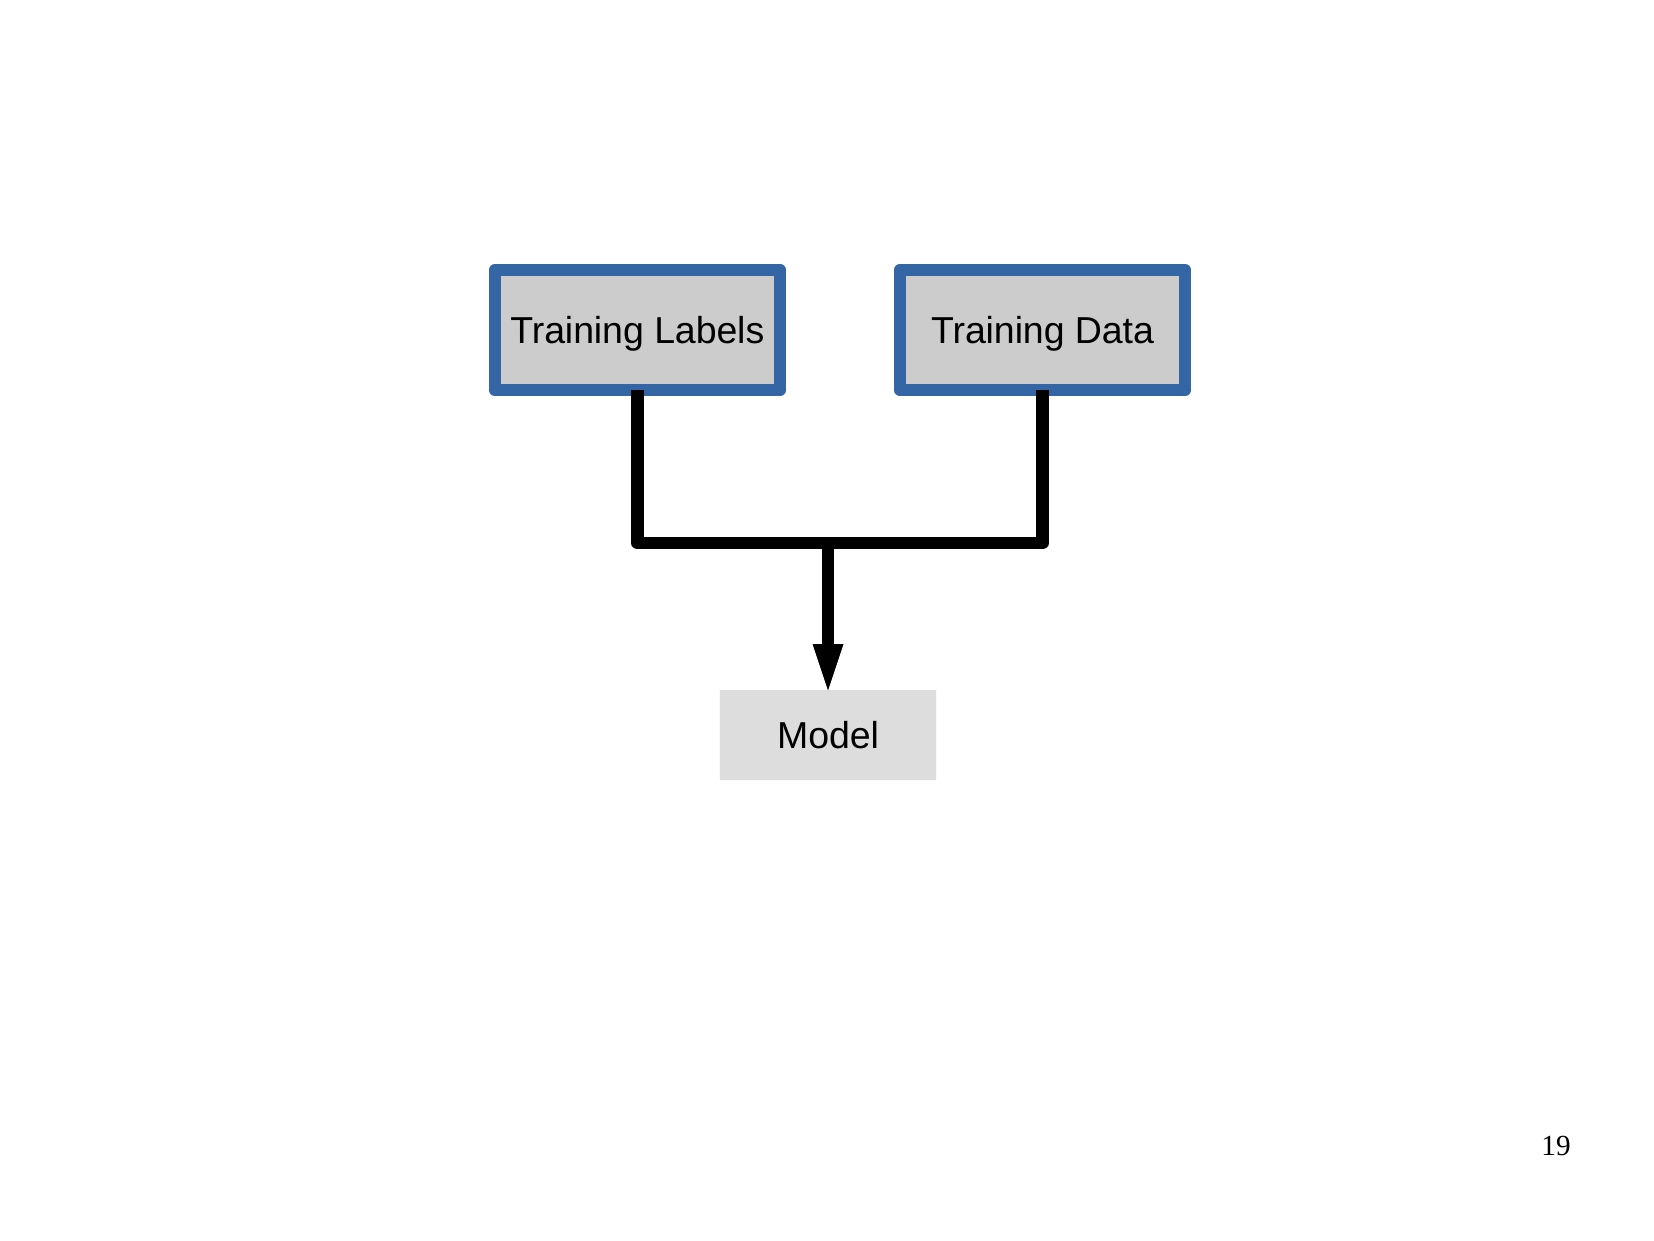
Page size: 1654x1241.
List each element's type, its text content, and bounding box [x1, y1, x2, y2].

text_box Training Data [900, 270, 1186, 391]
text_box Model [719, 690, 937, 781]
text_box Training Labels [495, 270, 781, 391]
